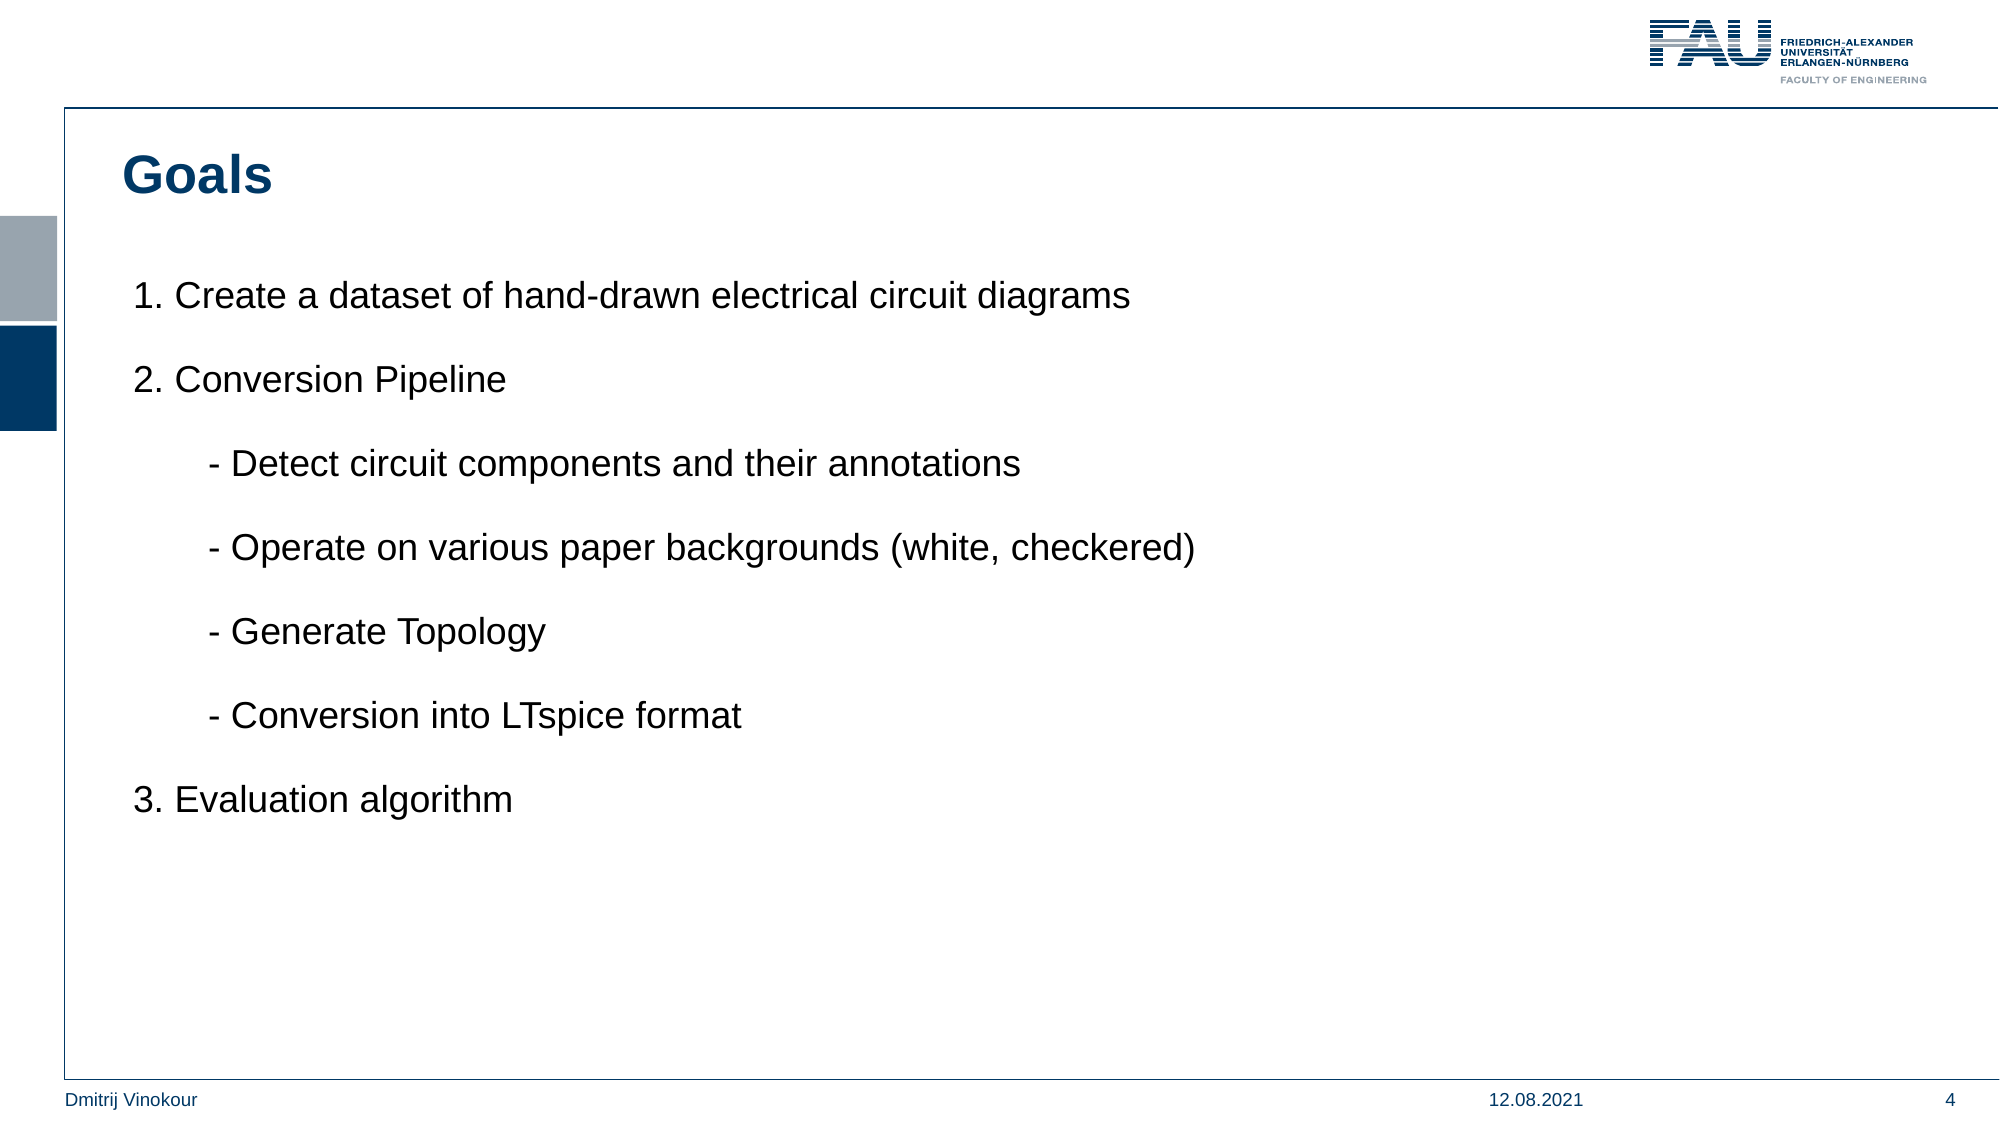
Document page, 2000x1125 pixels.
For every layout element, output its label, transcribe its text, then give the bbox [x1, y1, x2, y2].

text_box Goals [122, 139, 1946, 224]
text_box Dmitrij Vinokour [64, 1087, 118, 1119]
text_box 12.08.2021 [1489, 1087, 1725, 1119]
text_box 1. Create a dataset of hand-drawn electrical circuit diagrams 2. Conversion Pipeline - Detect circuit components and their annotations - Operate on various paper backgrounds (white, checkered) - Generate Topology - Conversion into LTspice format 3. Evaluation algorithm [118, 224, 1968, 1122]
